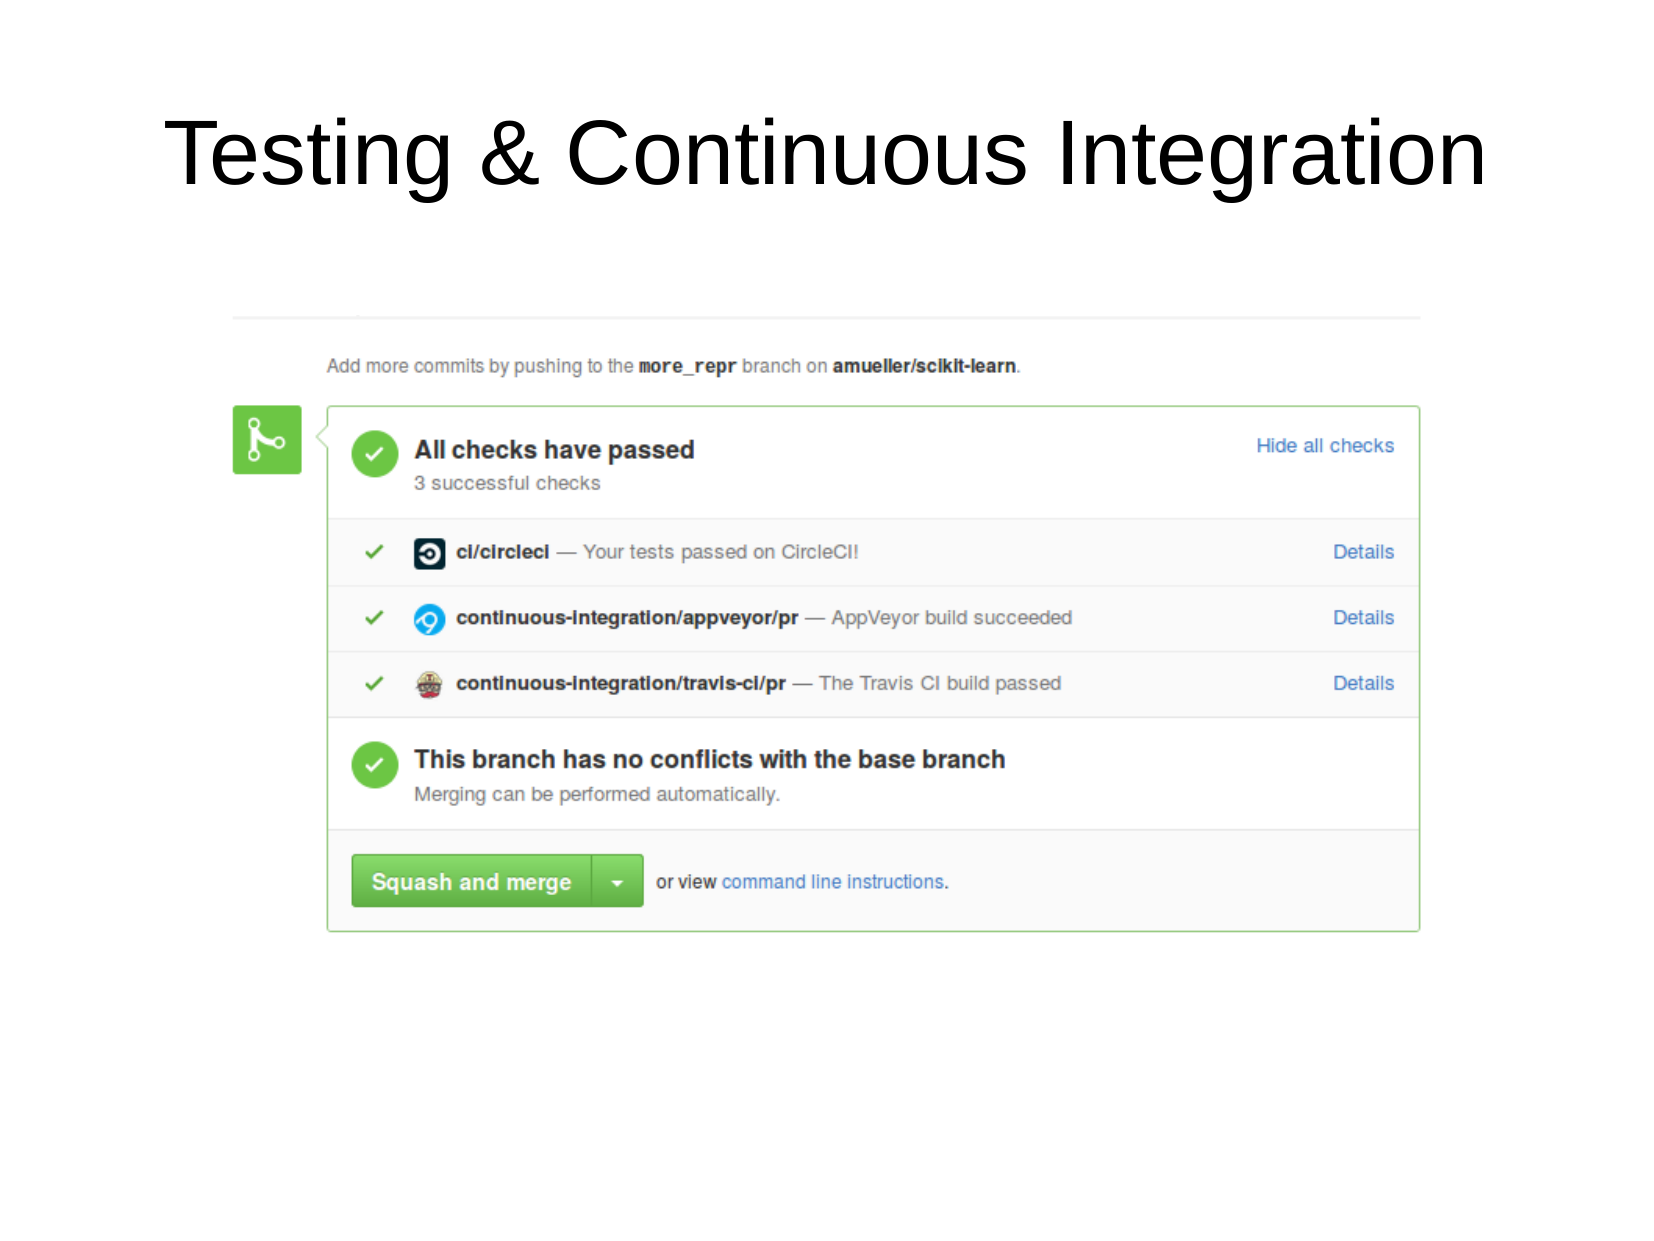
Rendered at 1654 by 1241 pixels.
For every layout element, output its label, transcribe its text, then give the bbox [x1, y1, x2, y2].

picture [180, 315, 1441, 946]
title Testing & Continuous Integration [82, 49, 1571, 257]
